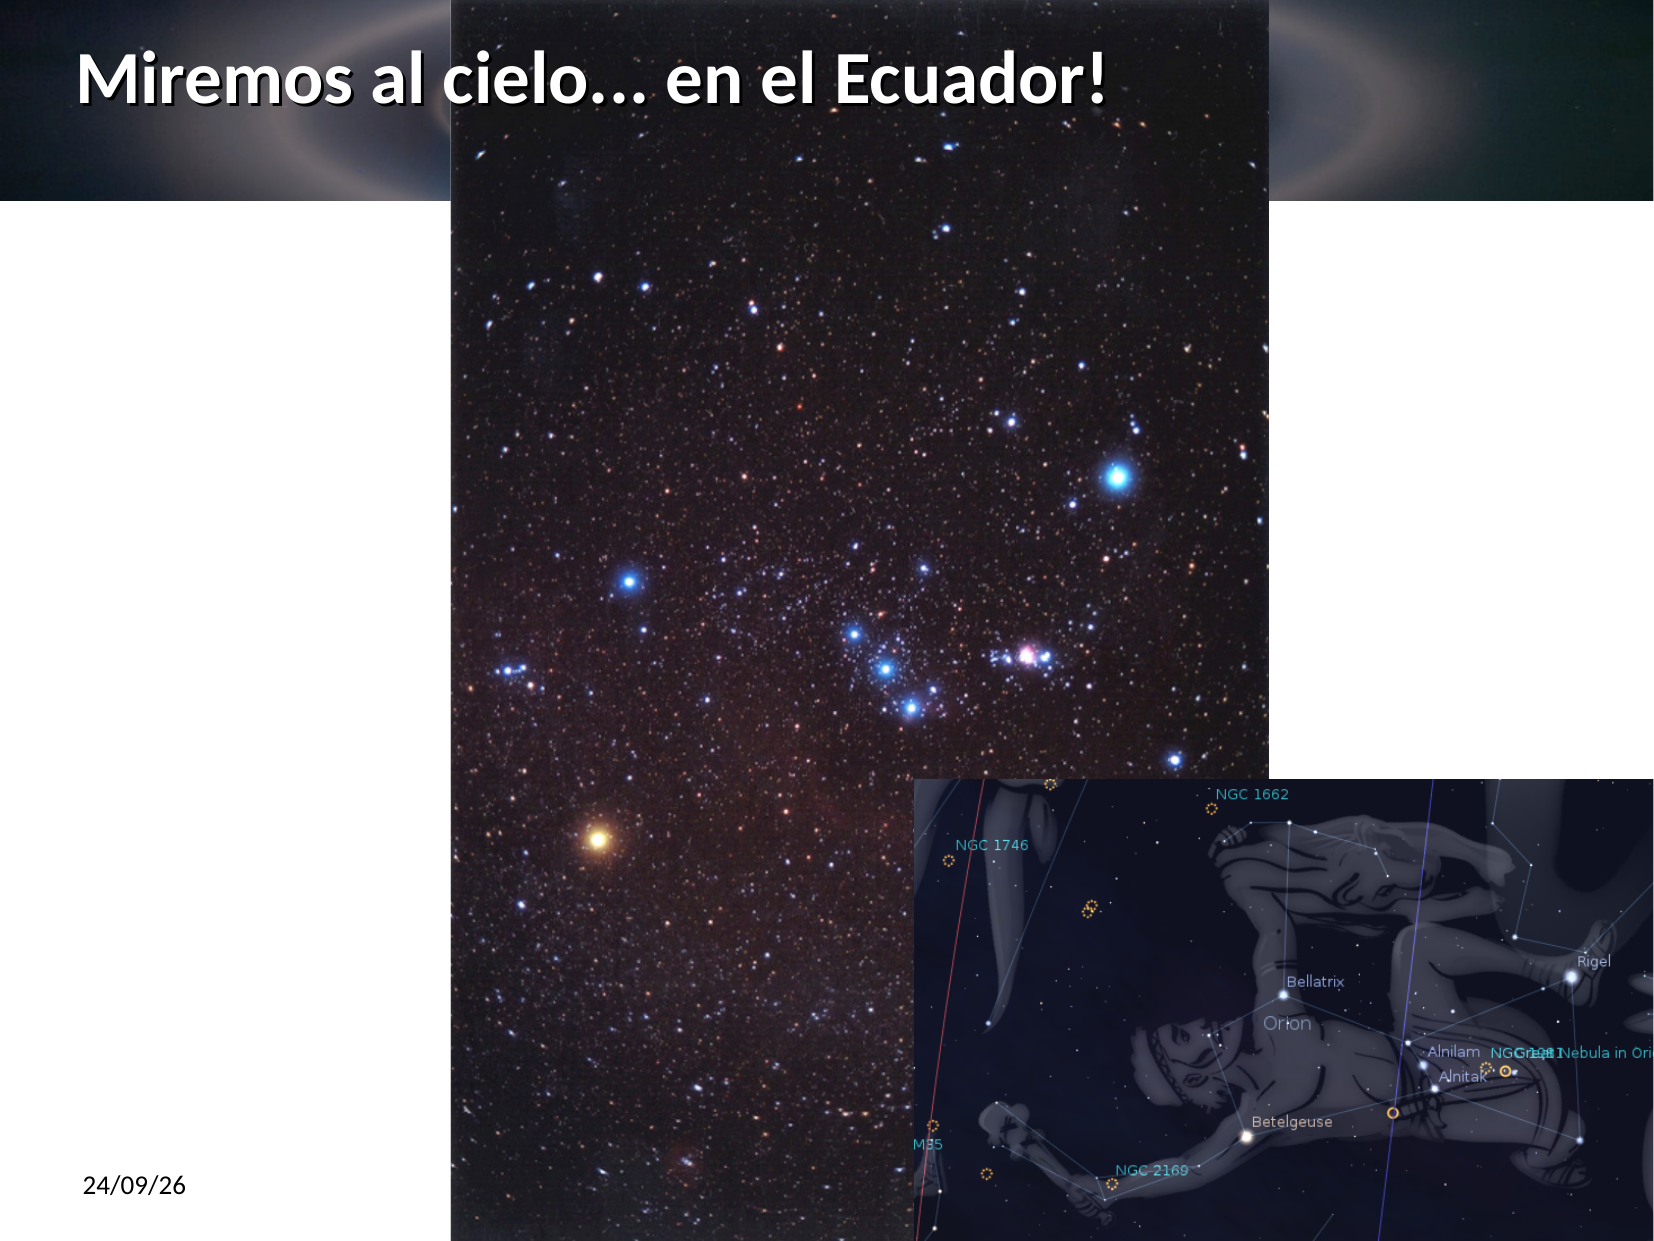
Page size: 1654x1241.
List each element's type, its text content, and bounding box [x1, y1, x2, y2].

title Miremos al cielo... en el Ecuador! [75, 19, 1564, 151]
picture [0, 0, 1654, 1241]
